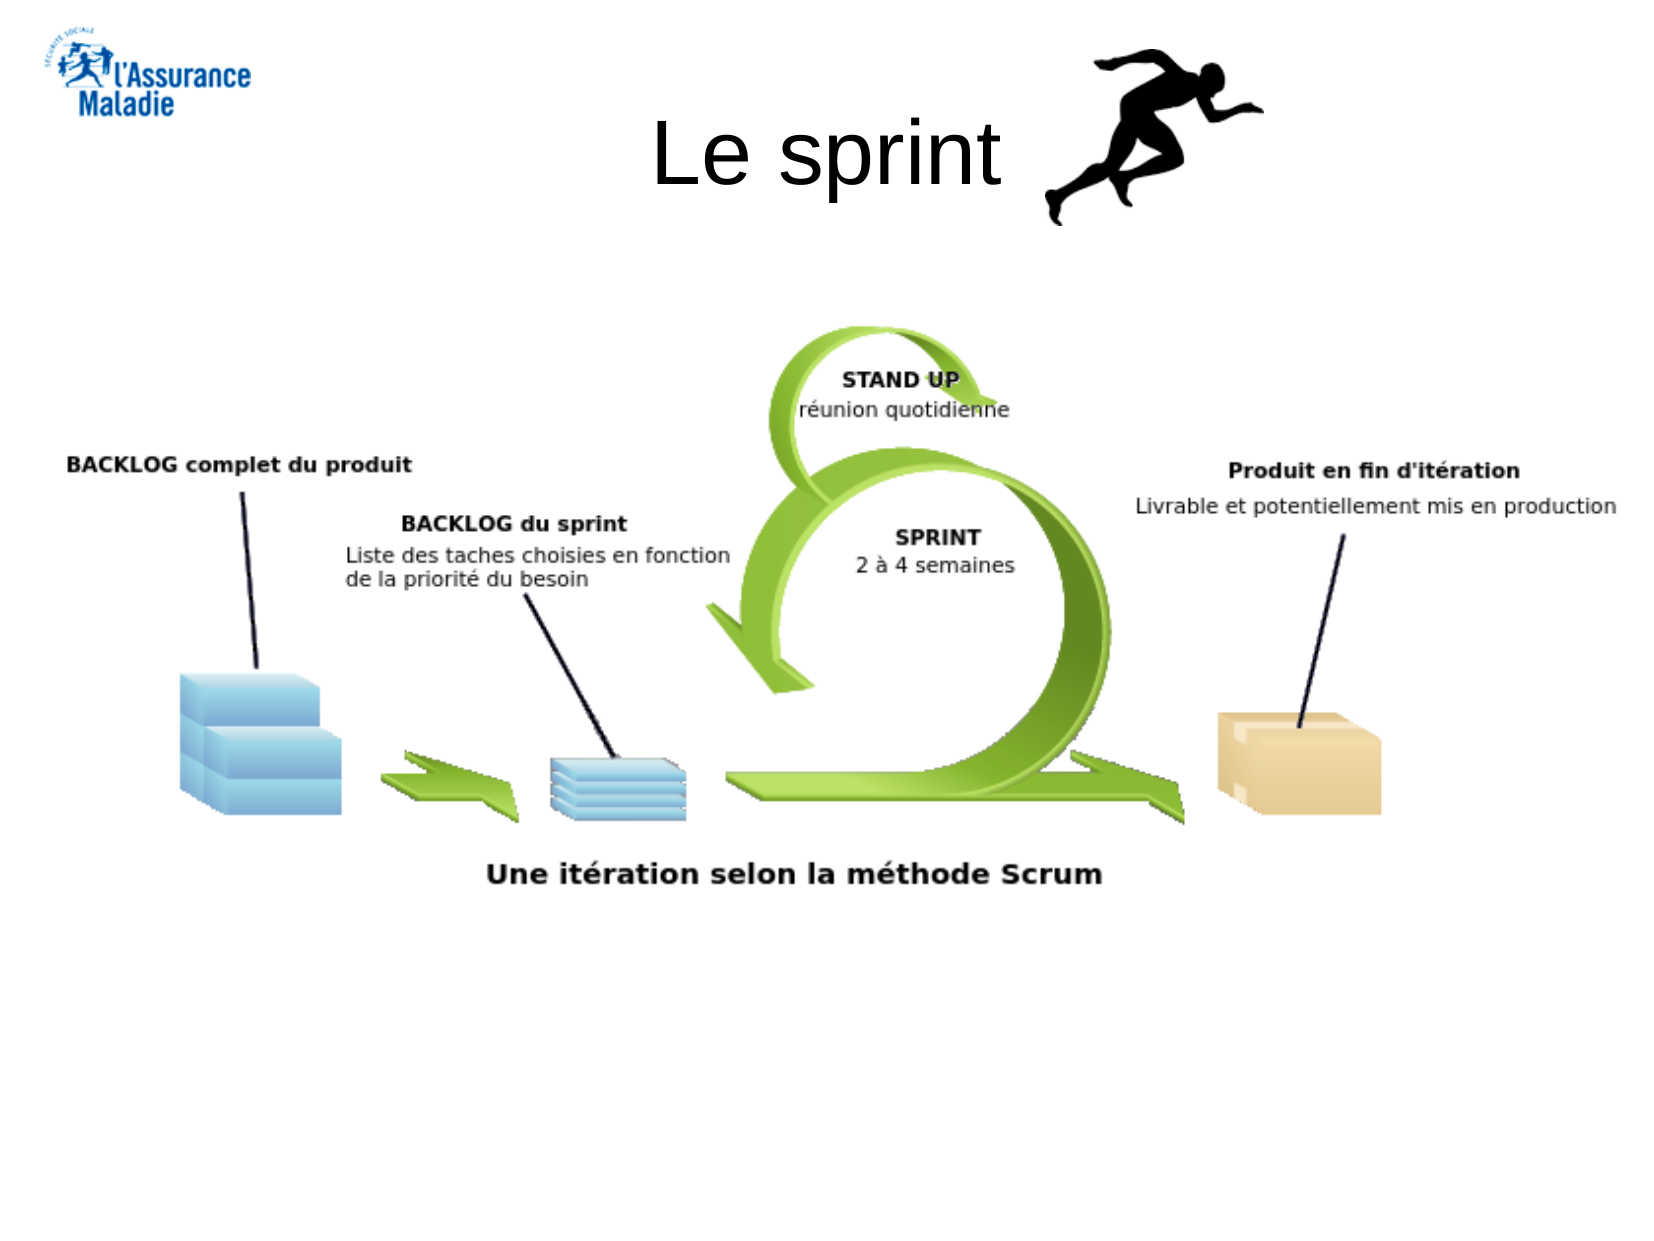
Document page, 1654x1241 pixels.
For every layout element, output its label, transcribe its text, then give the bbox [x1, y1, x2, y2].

picture [23, 23, 251, 118]
title Le sprint [82, 49, 1571, 257]
picture [1045, 49, 1264, 226]
picture [23, 317, 1634, 910]
